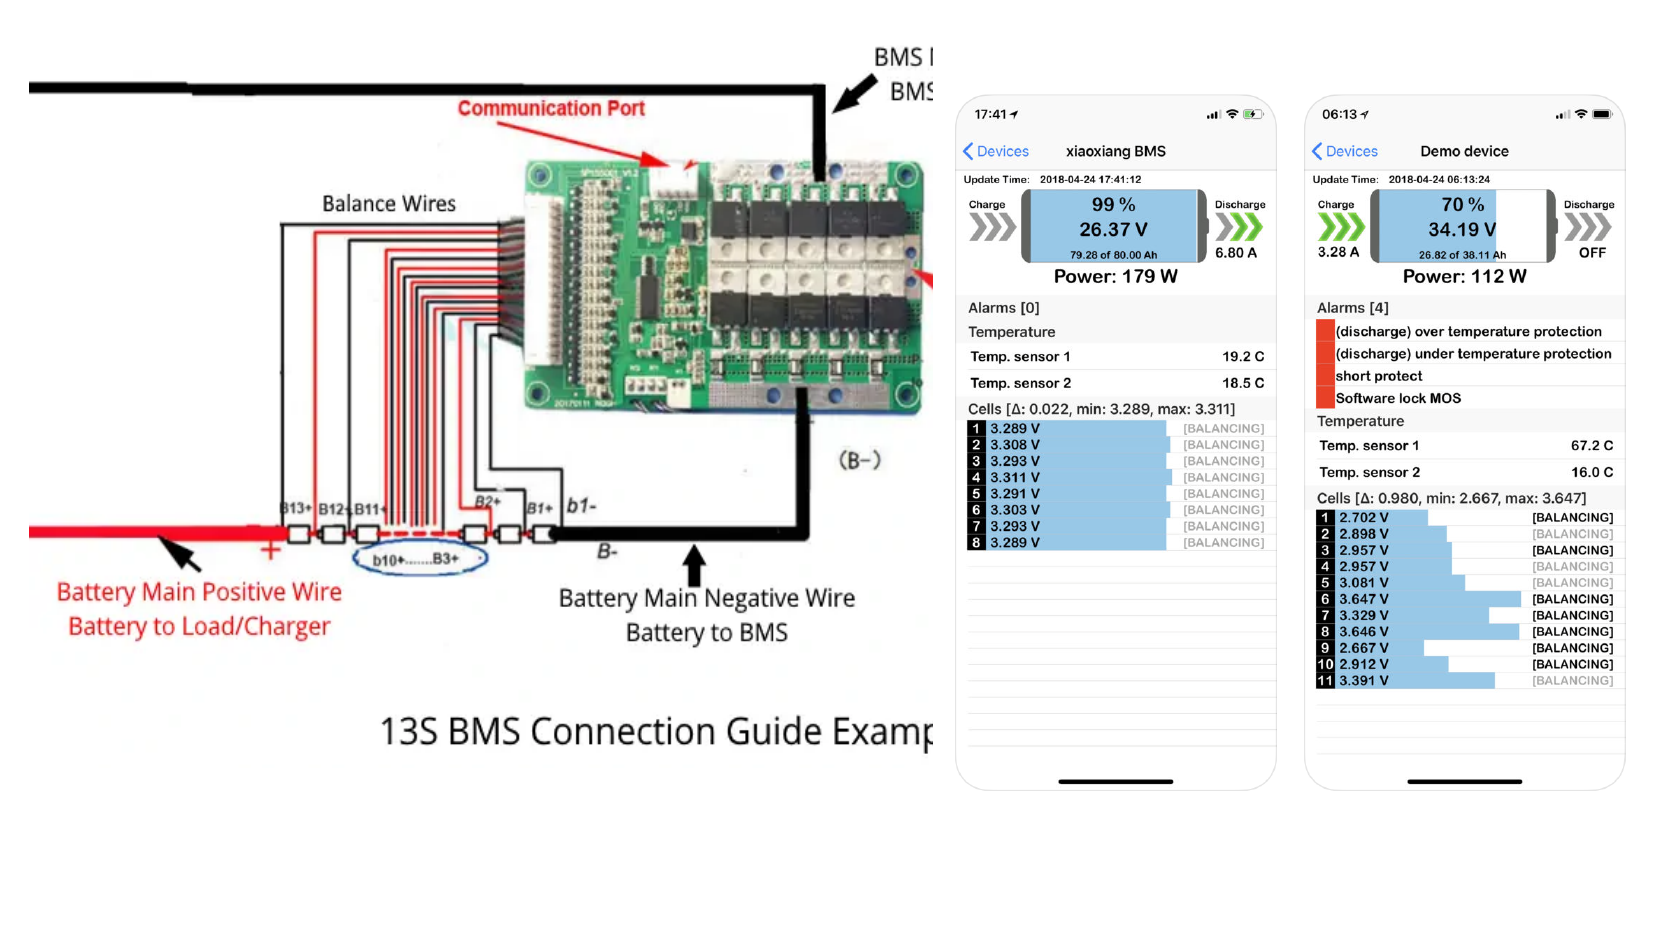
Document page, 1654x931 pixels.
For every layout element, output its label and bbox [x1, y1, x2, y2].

picture [29, 27, 1654, 810]
